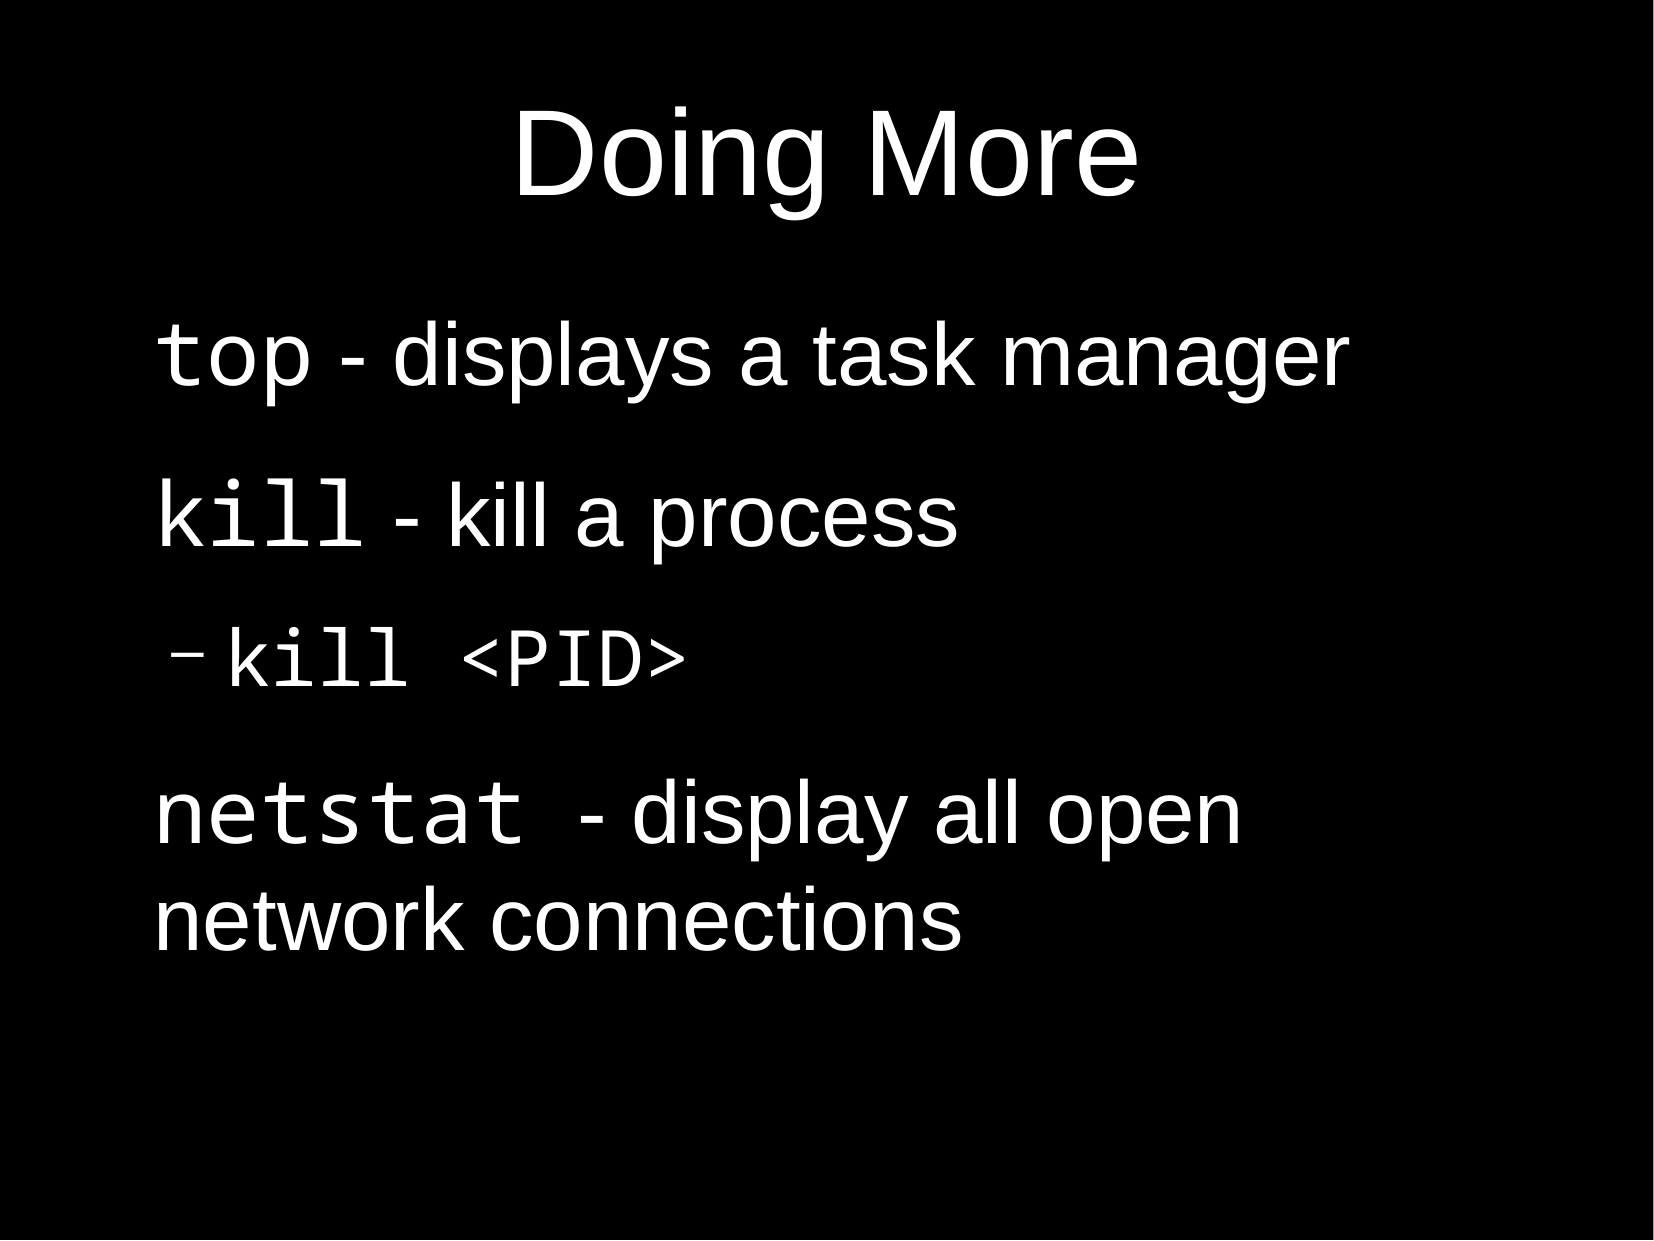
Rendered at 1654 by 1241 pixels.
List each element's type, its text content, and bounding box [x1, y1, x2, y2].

title Doing More [82, 49, 1571, 257]
list top - displays a task manager kill - kill a process kill <PID> netstat - display all open network connections [82, 290, 1571, 1010]
